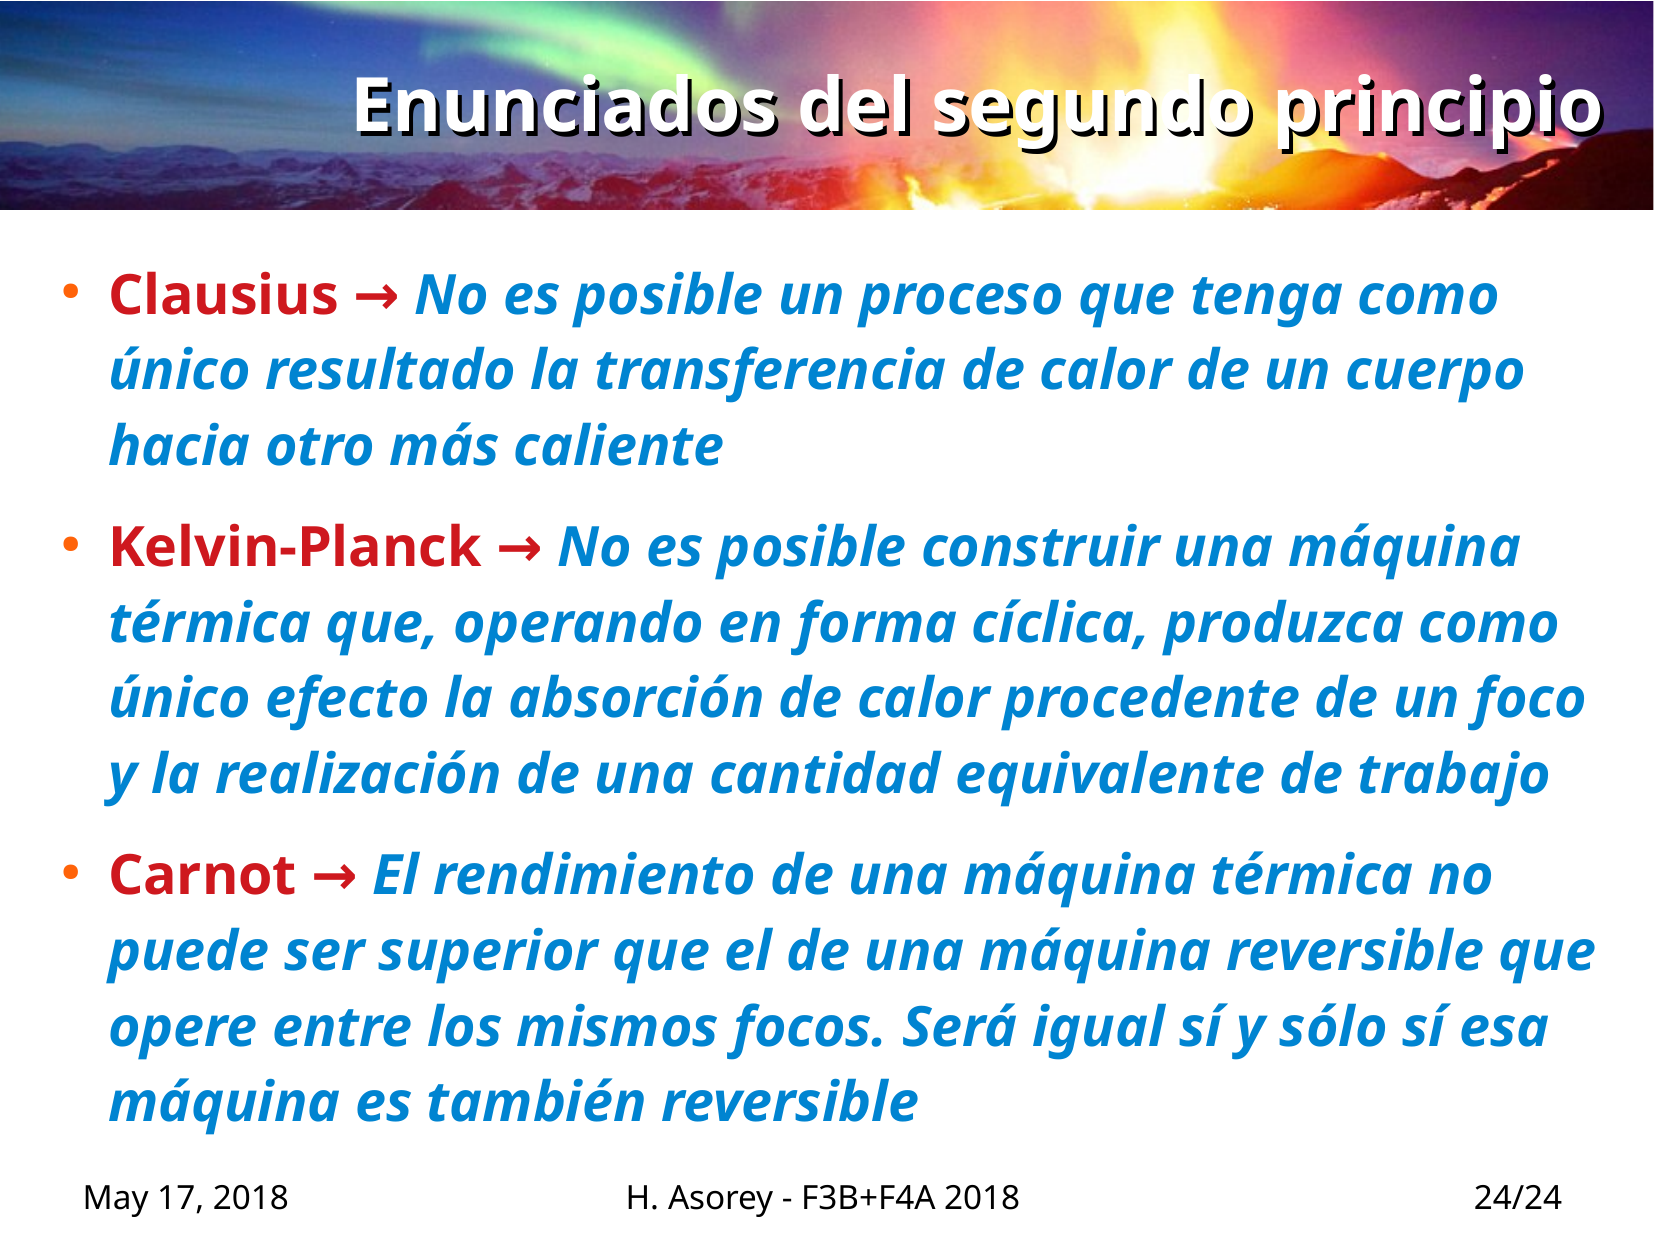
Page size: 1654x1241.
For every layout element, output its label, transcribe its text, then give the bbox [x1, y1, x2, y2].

title Enunciados del segundo principio [45, 15, 1606, 191]
list Clausius → No es posible un proceso que tenga como único resultado la transferencia de calor de un cuerpo hacia otro más caliente Kelvin-Planck → No es posible construir una máquina térmica que, operando en forma cíclica, produzca como único efecto la absorción de calor procedente de un foco y la realización de una cantidad equivalente de trabajo Carnot → El rendimiento de una máquina térmica no puede ser superior que el de una máquina reversible que opere entre los mismos focos. Será igual sí y sólo sí esa máquina es también reversible [45, 255, 1606, 1156]
picture [0, 1, 1654, 210]
